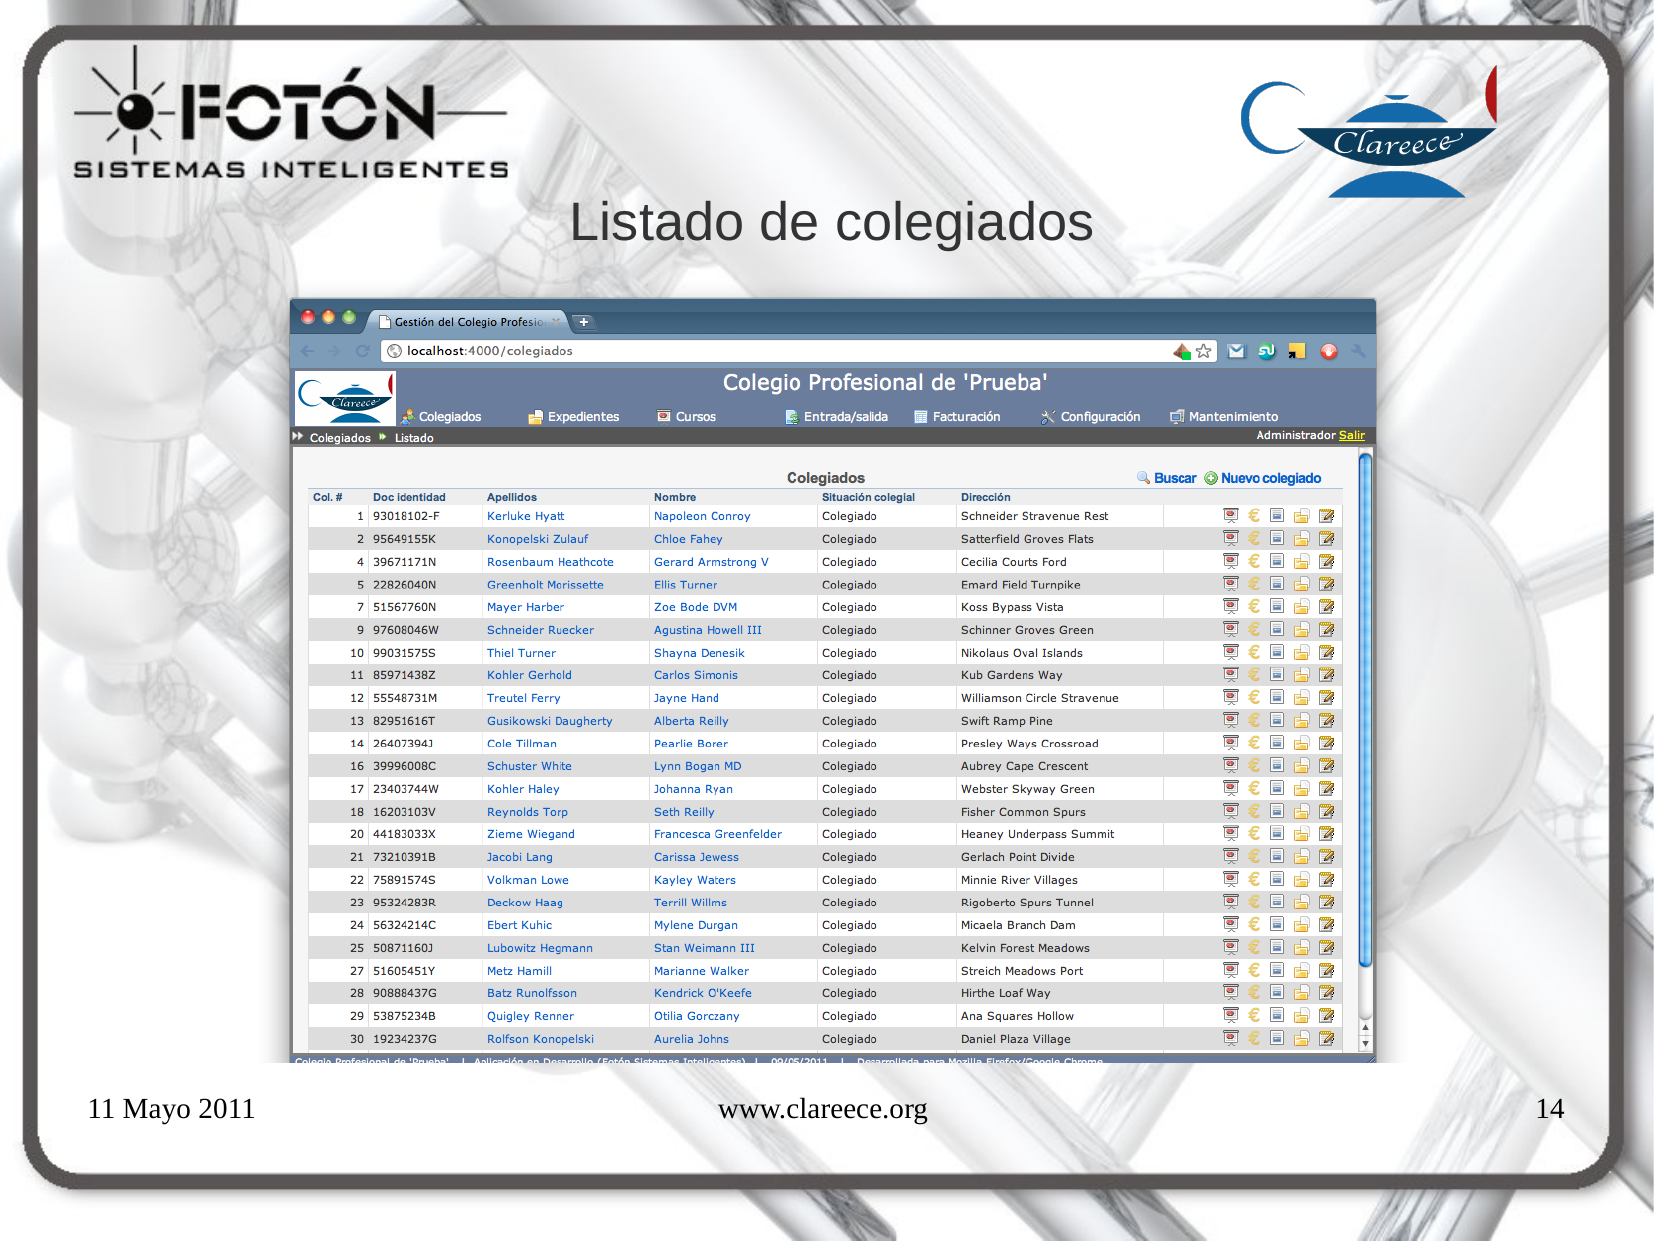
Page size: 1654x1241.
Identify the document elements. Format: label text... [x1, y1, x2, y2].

title Listado de colegiados [88, 177, 1577, 266]
picture [0, 0, 1654, 1241]
